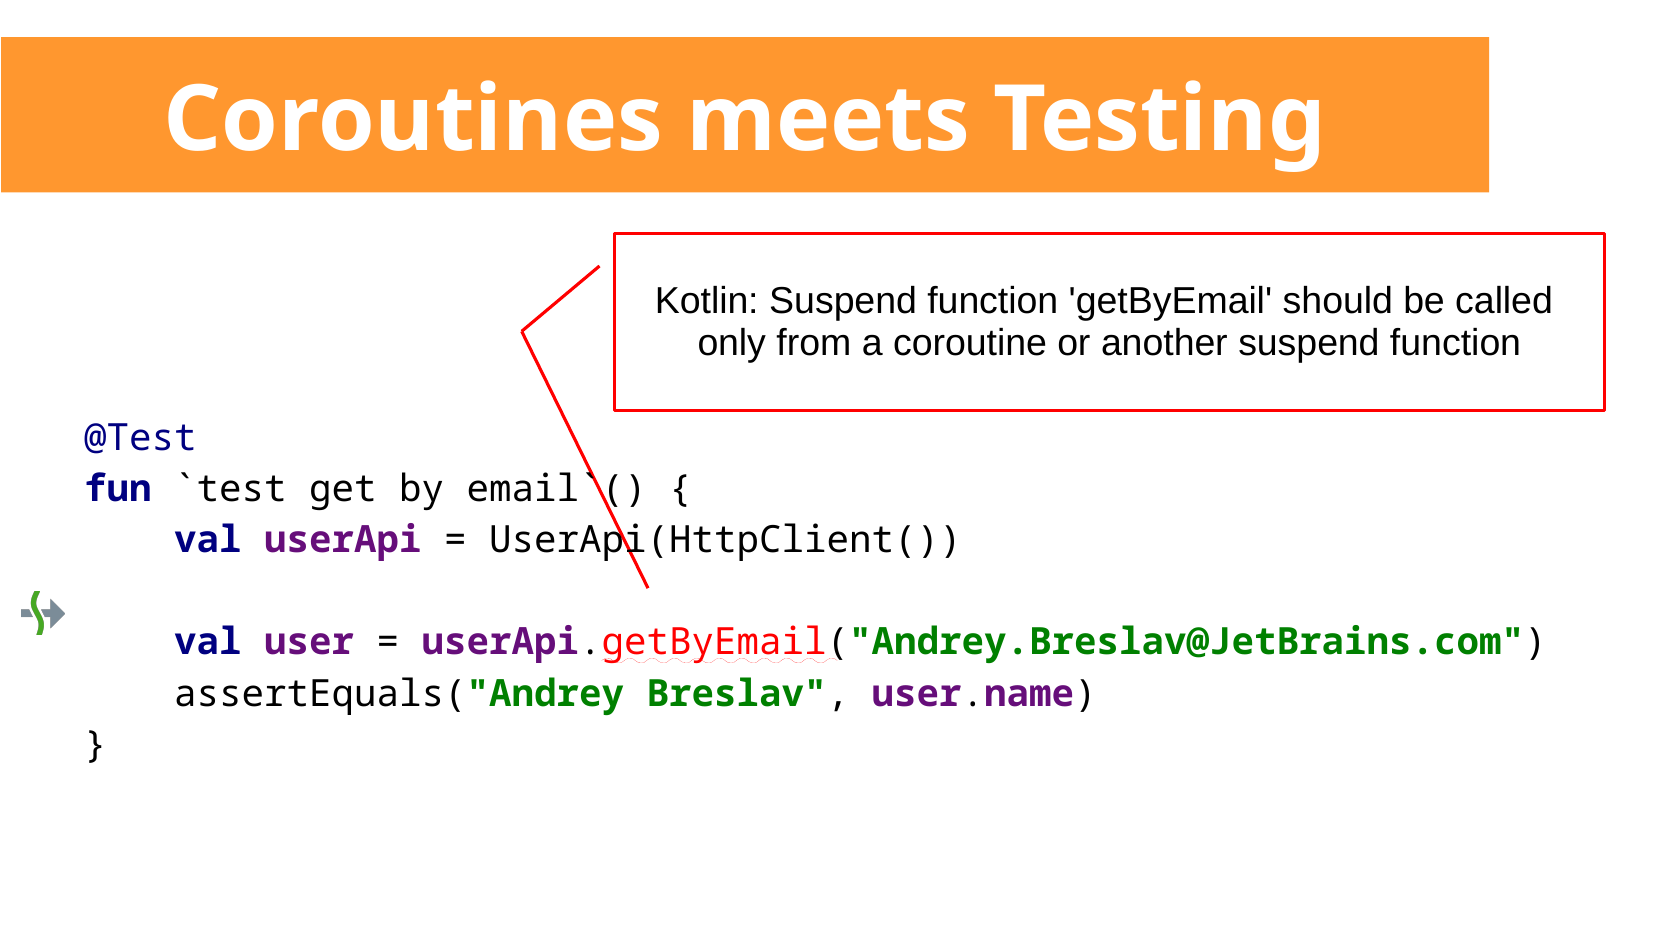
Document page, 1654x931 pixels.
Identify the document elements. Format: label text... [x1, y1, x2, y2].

text_box Kotlin: Suspend function 'getByEmail' should be called only from a coroutine or another suspend function [614, 233, 1604, 410]
picture [21, 591, 65, 635]
list @Test fun `test get by email`() { val userApi = UserApi(HttpClient()) val user = userApi.getByEmail("Andrey.Breslav@JetBrains.com") assertEquals("Andrey Breslav", user.name) } [84, 410, 1570, 809]
title Coroutines meets Testing [1, 37, 1490, 193]
